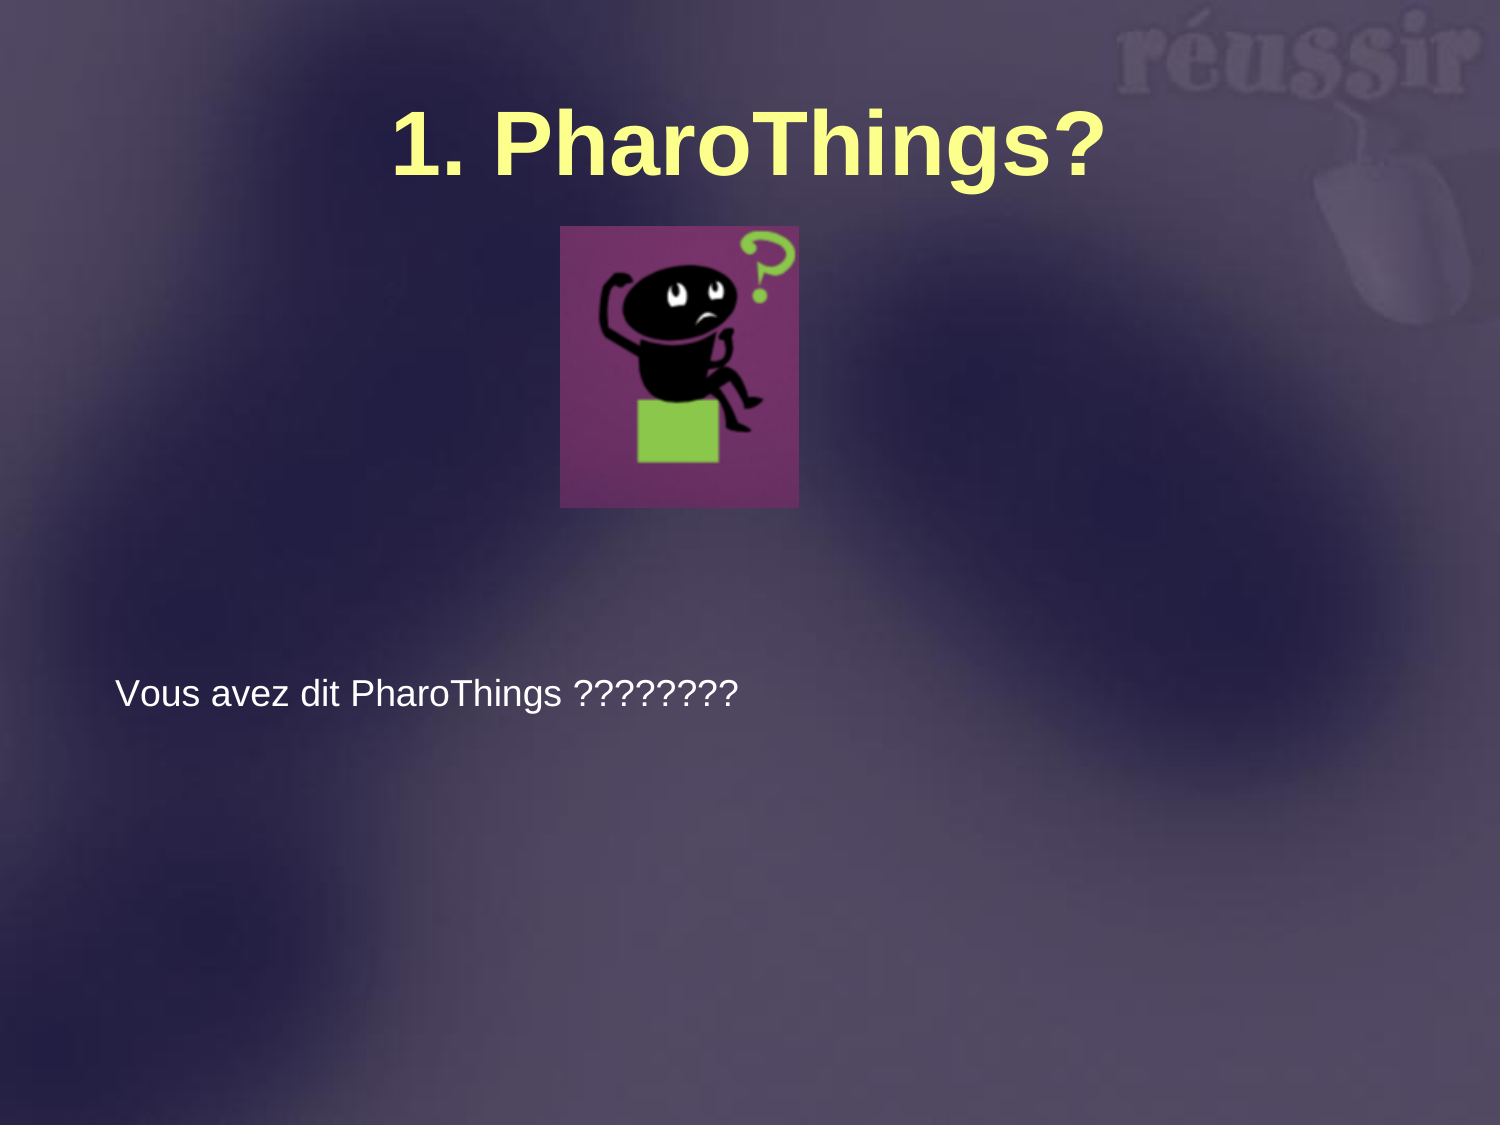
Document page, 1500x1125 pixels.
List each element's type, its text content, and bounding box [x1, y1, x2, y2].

title 1. PharoThings? [75, 45, 1426, 233]
picture [0, 0, 1500, 1125]
list Vous avez dit PharoThings ???????? [100, 226, 1451, 1078]
